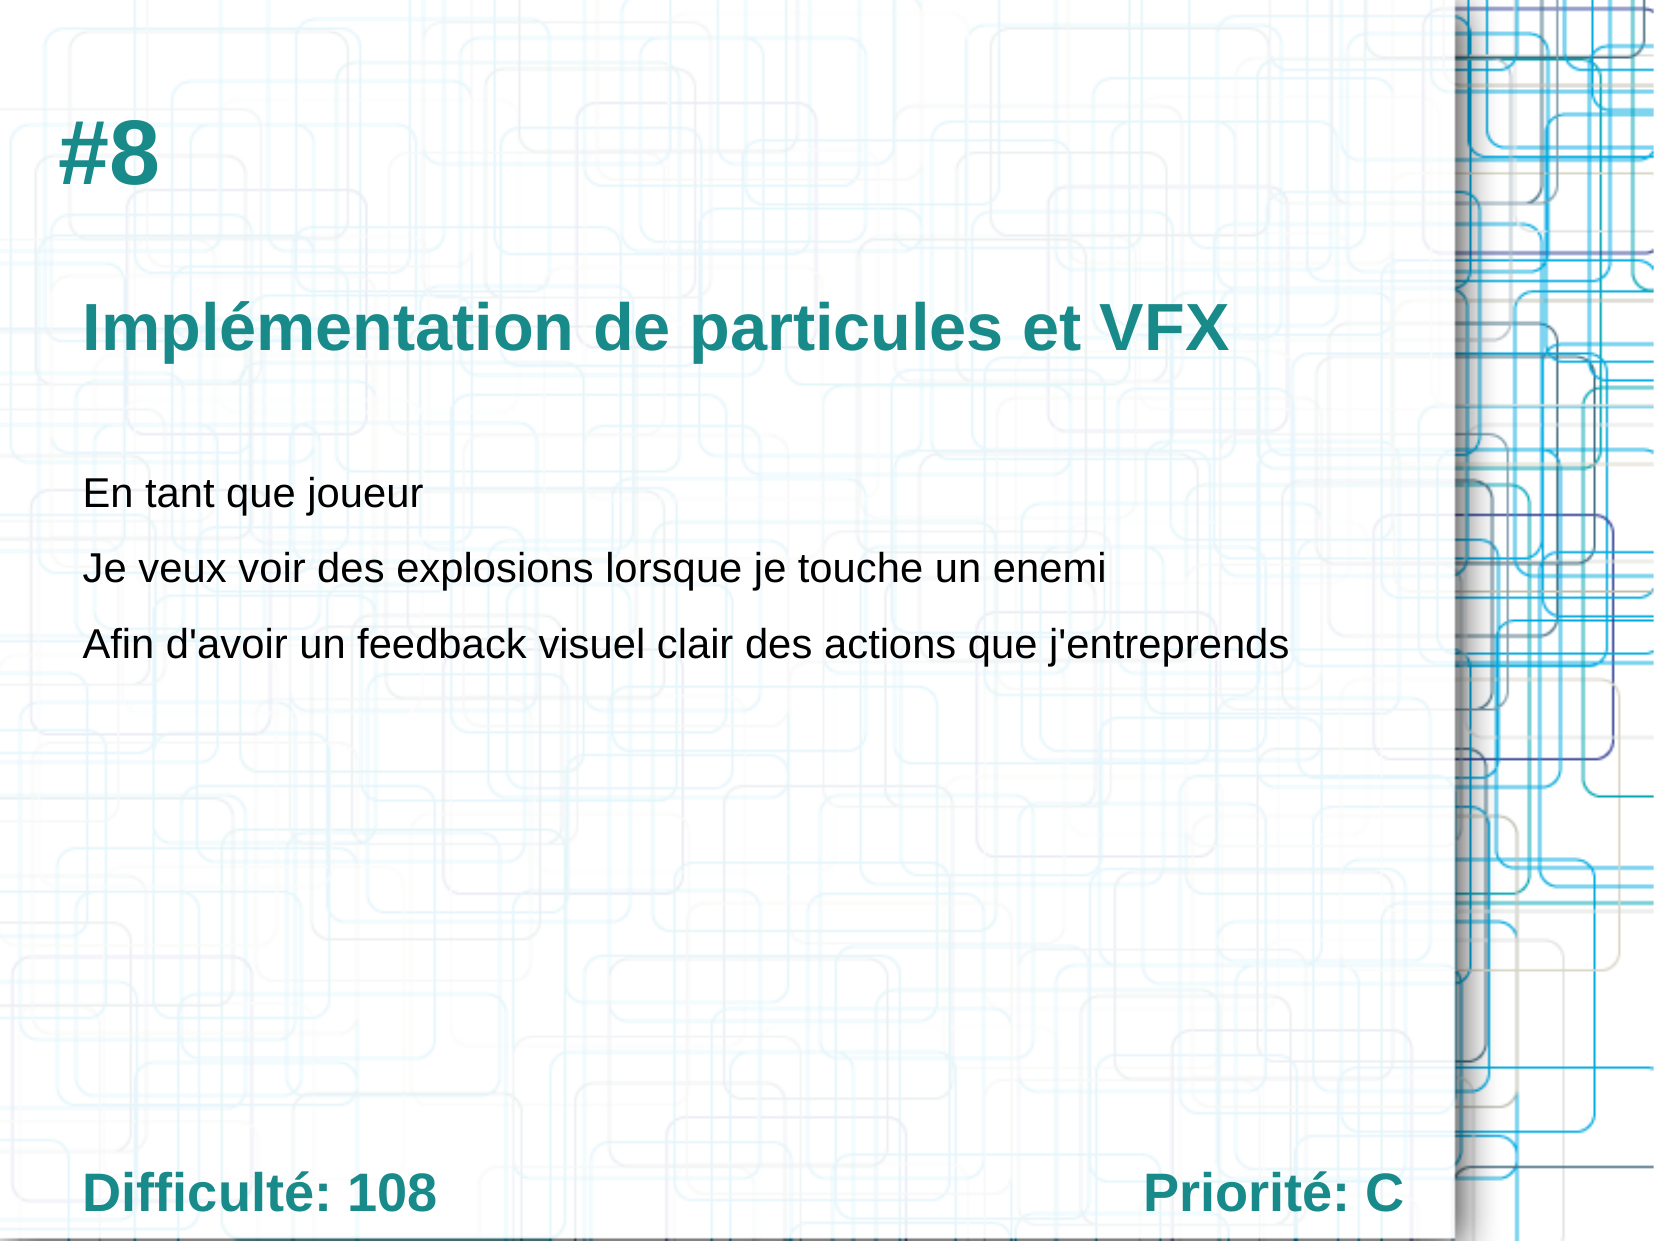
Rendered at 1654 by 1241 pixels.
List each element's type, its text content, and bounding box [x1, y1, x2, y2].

list Implémentation de particules et VFX En tant que joueur Je veux voir des explosions lorsque je touche un enemi Afin d'avoir un feedback visuel clair des actions que j'entreprends Difficulté: 108 Priorité: C [82, 290, 1418, 1226]
picture [0, 0, 1654, 1241]
title #8 [59, 49, 1418, 257]
